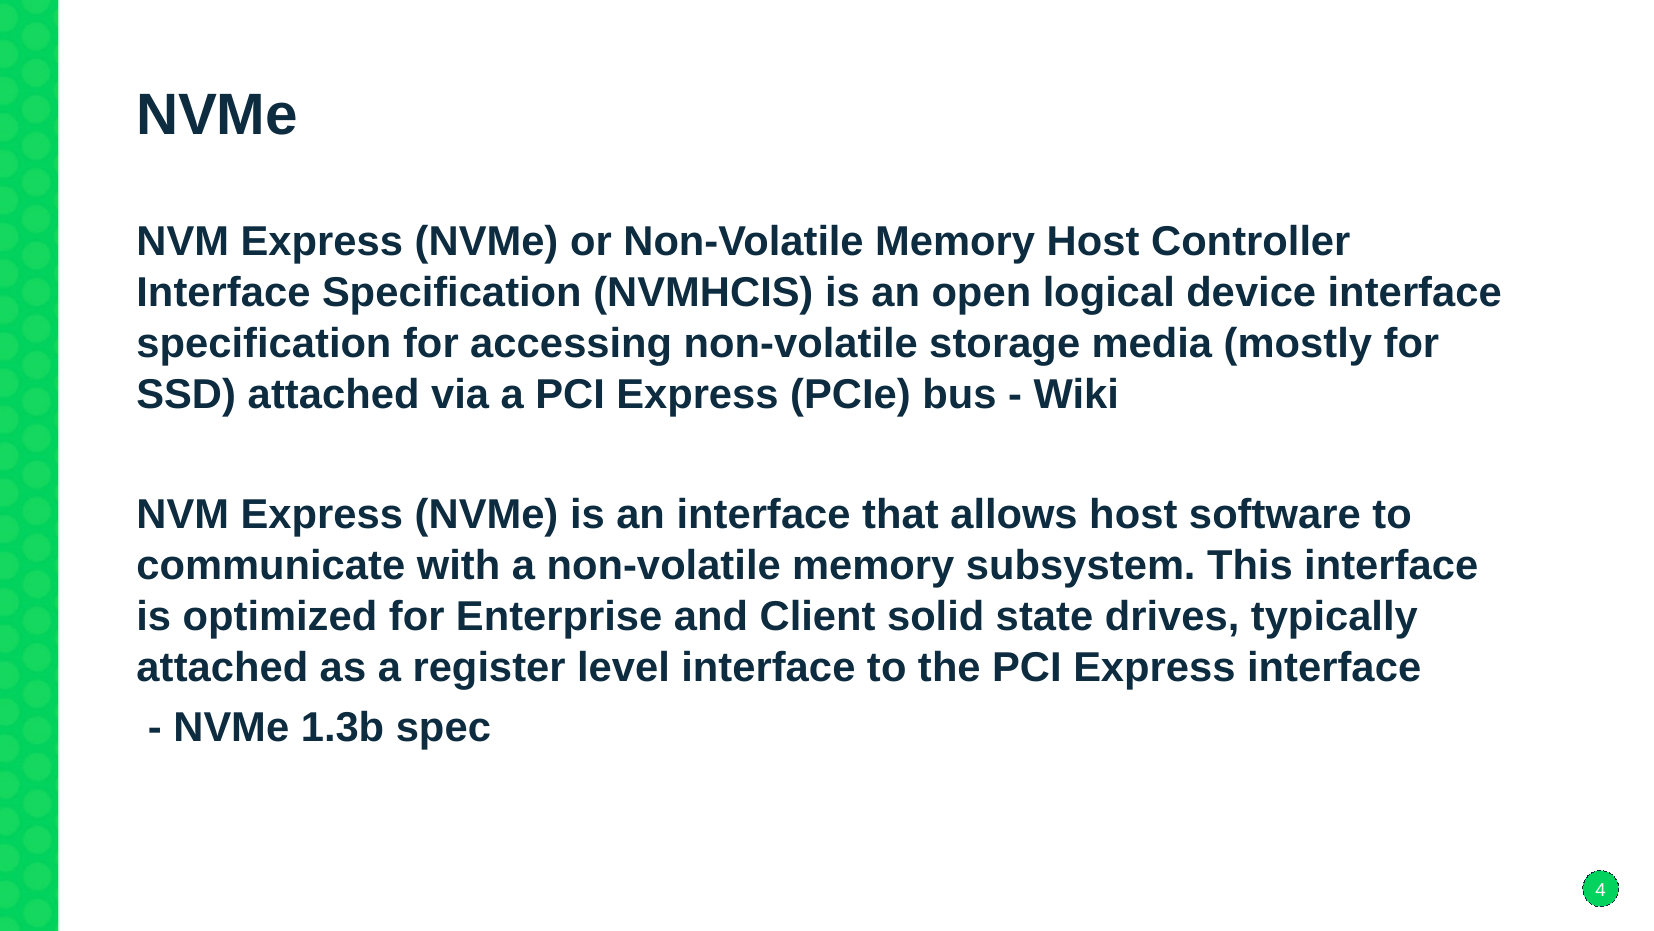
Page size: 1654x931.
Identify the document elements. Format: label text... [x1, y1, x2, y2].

title NVMe [121, 37, 1531, 150]
picture [0, 0, 76, 931]
list NVM Express (NVMe) or Non-Volatile Memory Host Controller Interface Specification (NVMHCIS) is an open logical device interface specification for accessing non-volatile storage media (mostly for SSD) attached via a PCI Express (PCIe) bus - Wiki NVM Express (NVMe) is an interface that allows host software to communicate with a non-volatile memory subsystem. This interface is optimized for Enterprise and Client solid state drives, typically attached as a register level interface to the PCI Express interface - NVMe 1.3b spec [121, 150, 1531, 869]
